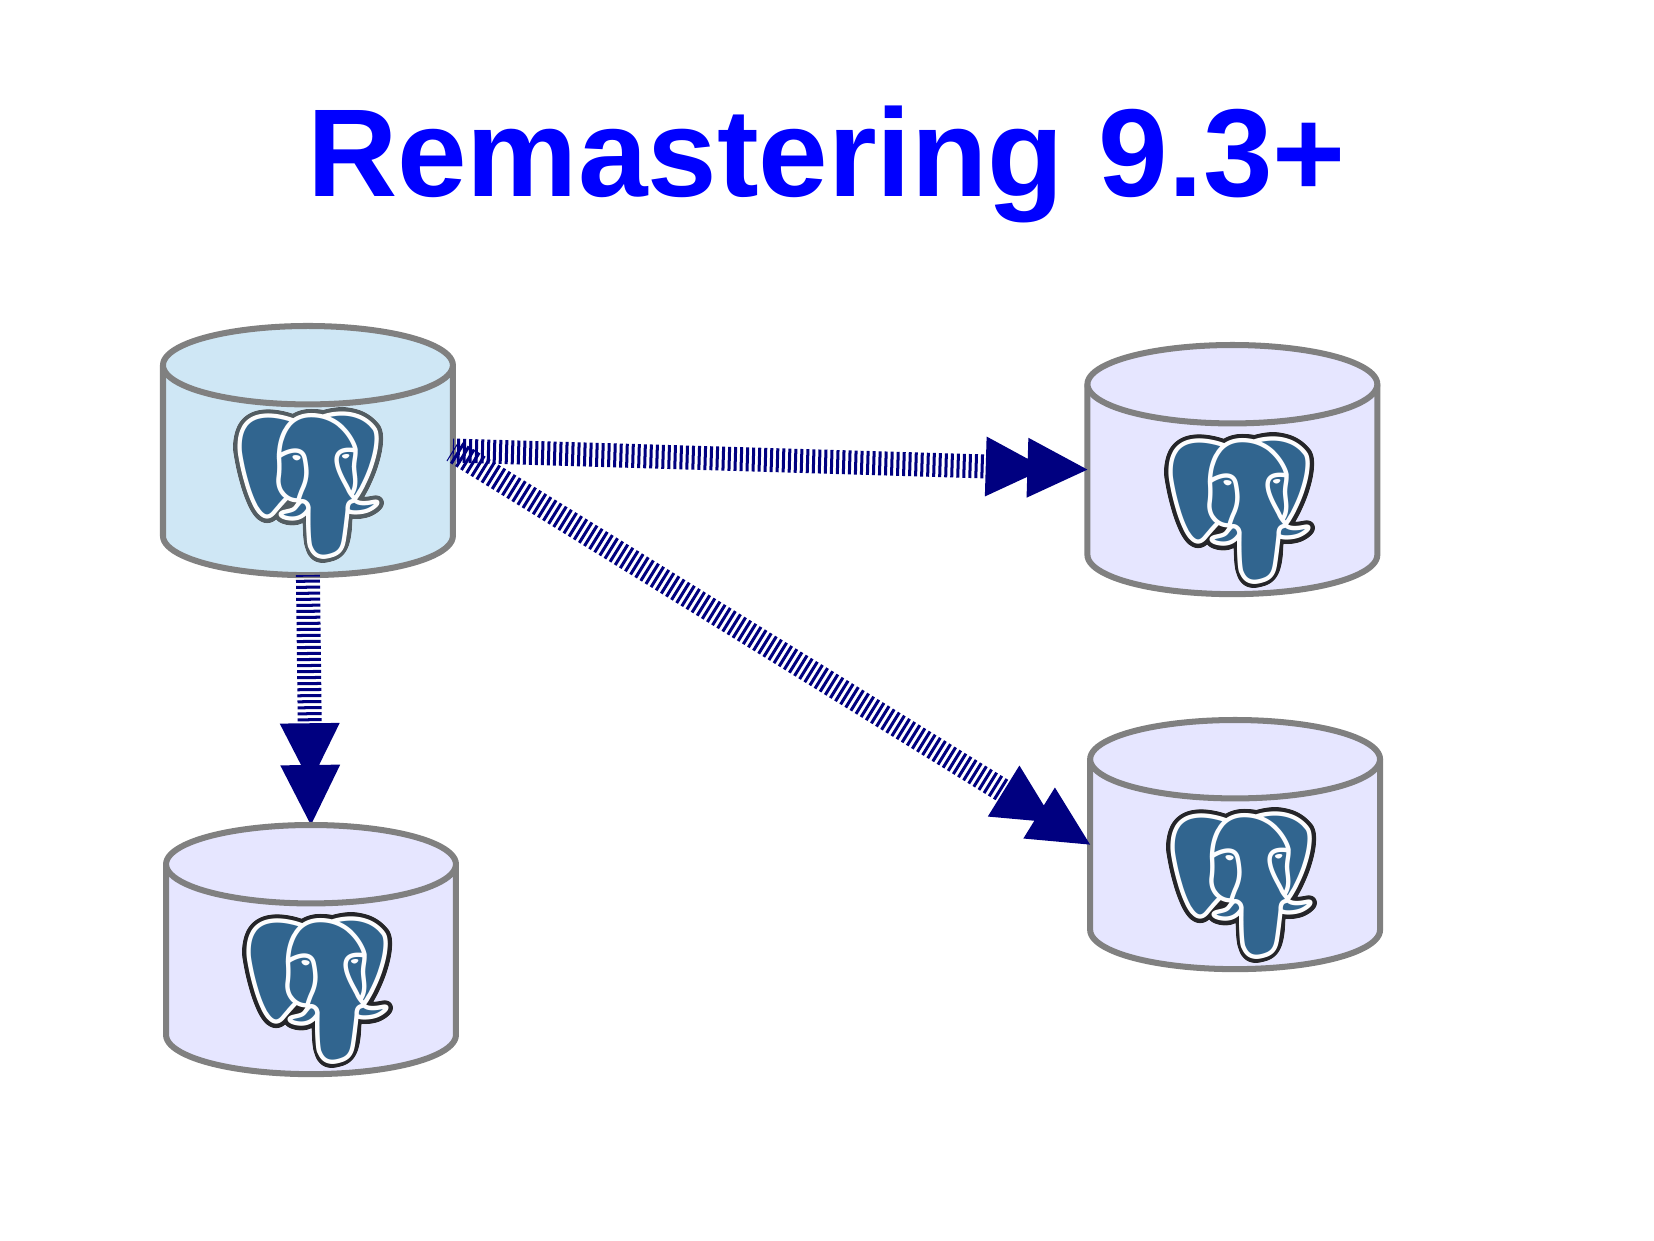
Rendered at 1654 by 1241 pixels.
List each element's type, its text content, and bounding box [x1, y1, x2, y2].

title Remastering 9.3+ [82, 49, 1571, 257]
picture [242, 912, 393, 1068]
text_box [1087, 345, 1378, 595]
picture [1166, 807, 1317, 963]
text_box [1090, 720, 1381, 970]
picture [233, 407, 384, 563]
text_box [162, 325, 453, 575]
text_box [166, 825, 456, 1075]
picture [1164, 432, 1315, 588]
